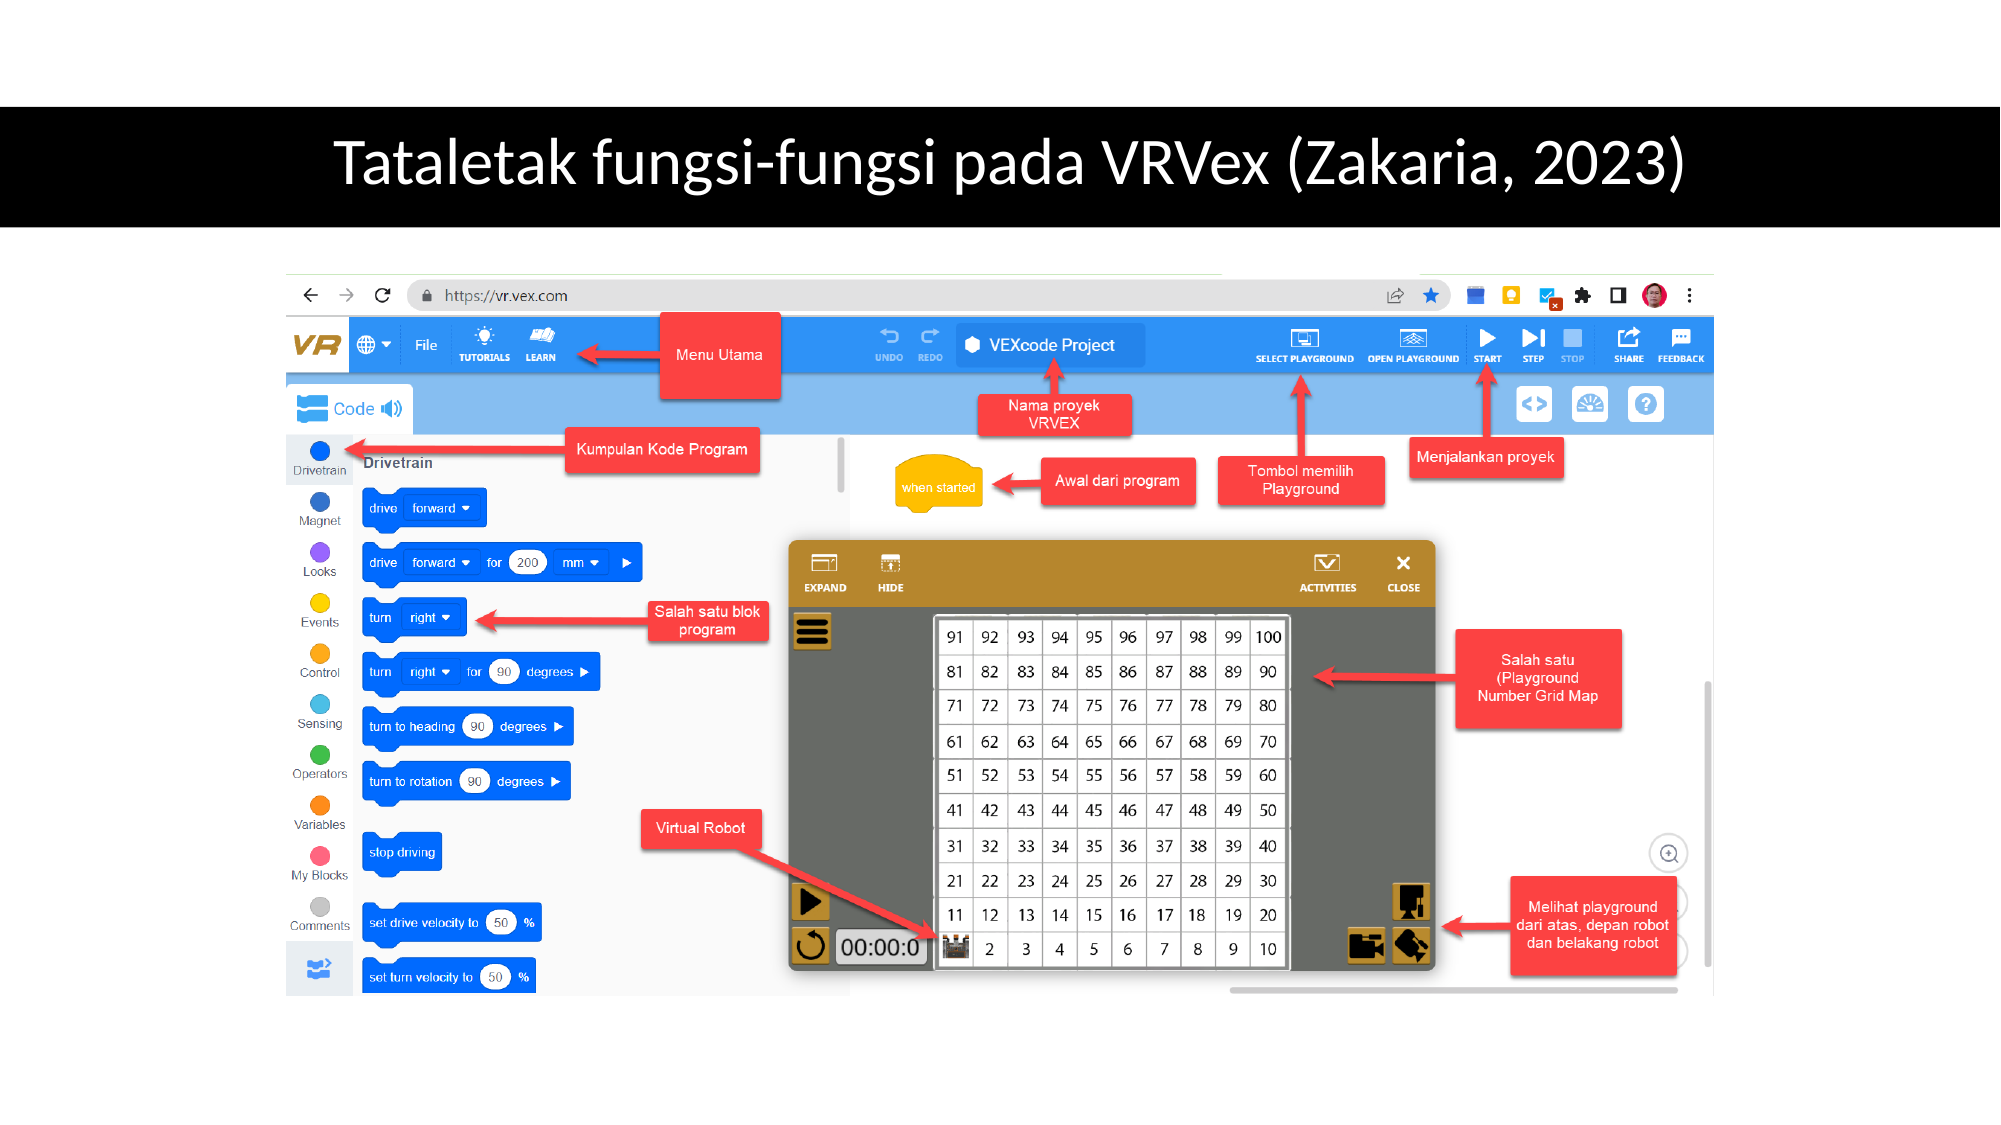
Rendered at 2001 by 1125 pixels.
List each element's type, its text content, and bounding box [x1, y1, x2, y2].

text_box Tataletak fungsi-fungsi pada VRVex (Zakaria, 2023) [91, 105, 1931, 228]
text_box [0, 106, 91, 228]
text_box [1931, 106, 2000, 228]
picture [286, 274, 1714, 996]
